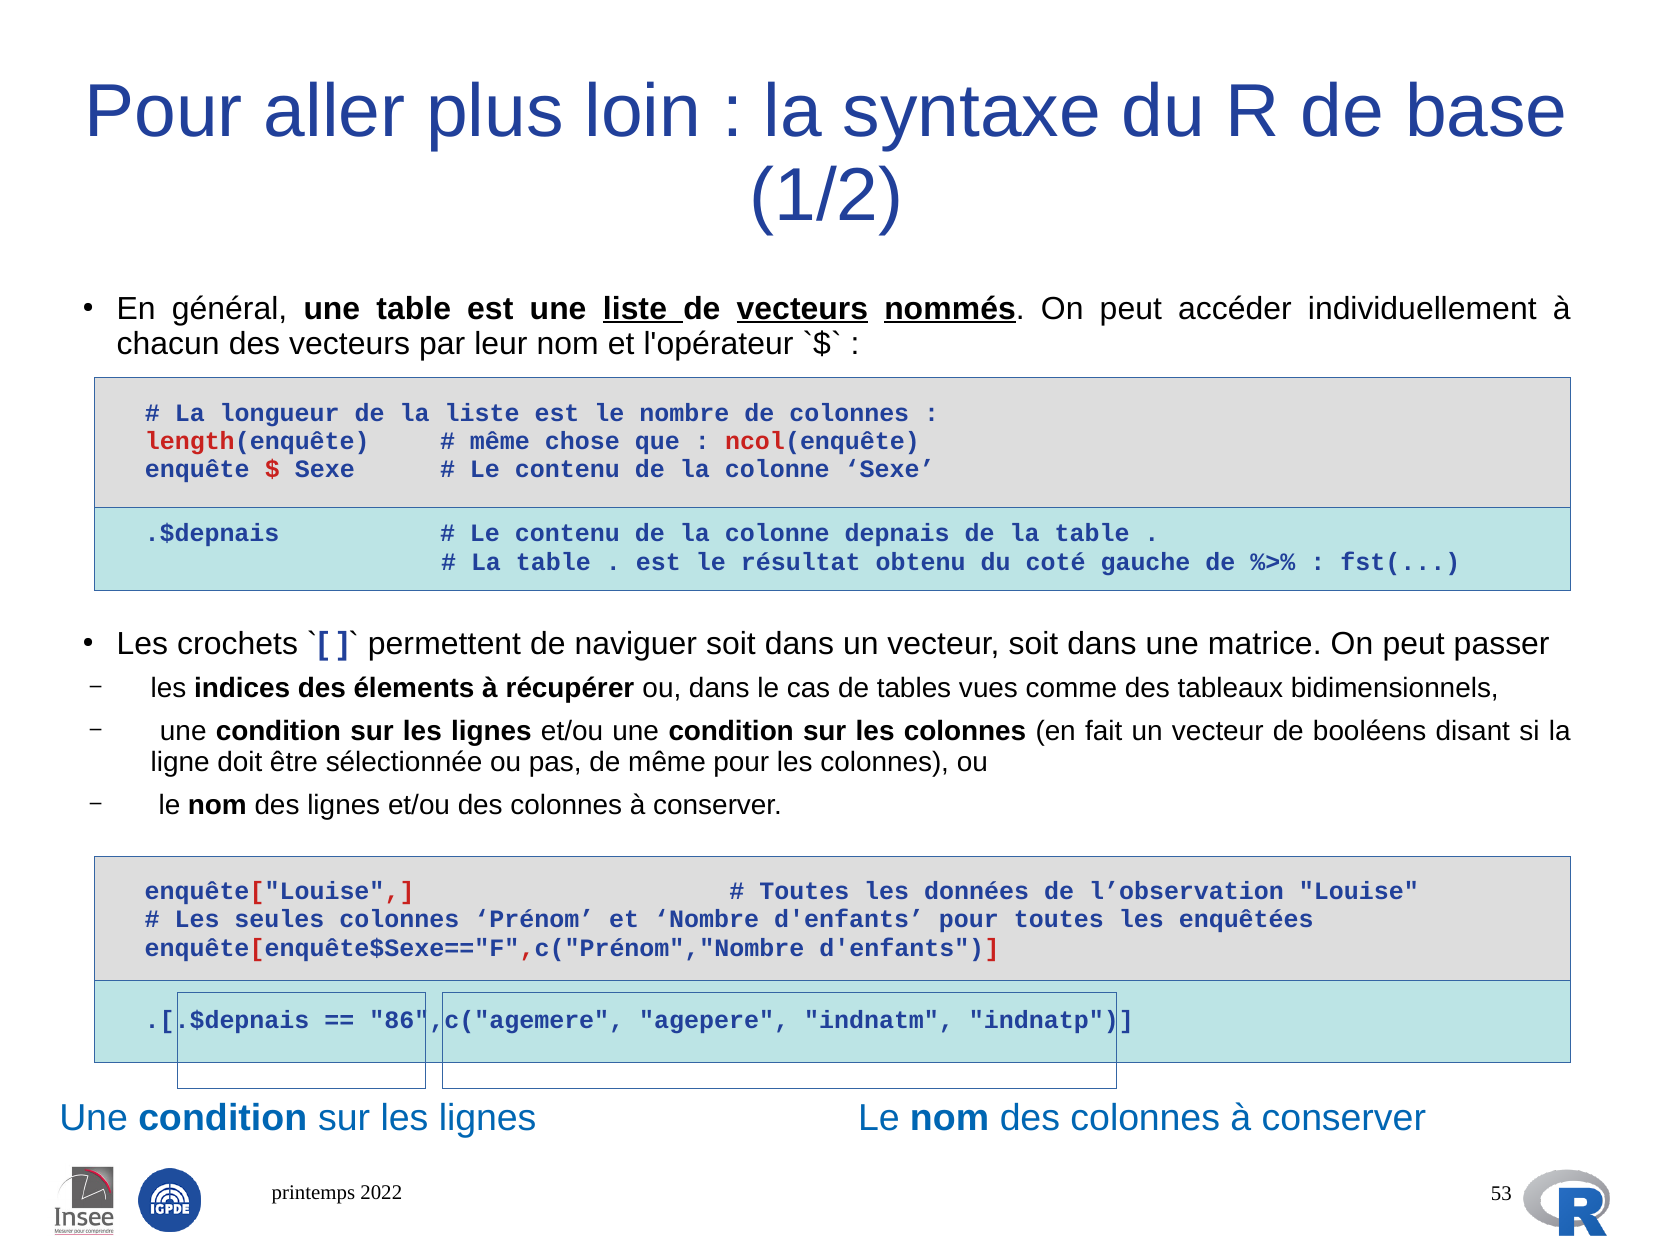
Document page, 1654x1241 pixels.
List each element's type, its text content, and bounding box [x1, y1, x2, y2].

text_box # La longueur de la liste est le nombre de colonnes : length(enquête) # même chose que : ncol(enquête) enquête $ Sexe # Le contenu de la colonne ‘Sexe’ [94, 377, 1571, 507]
title Pour aller plus loin : la syntaxe du R de base (1/2) [82, 49, 1571, 257]
text_box Le nom des colonnes à conserver [843, 1088, 1442, 1146]
text_box Une condition sur les lignes [44, 1088, 552, 1146]
picture [47, 1163, 120, 1236]
picture [1523, 1169, 1610, 1236]
text_box .[.$depnais == "86",c("agemere", "agepere", "indnatm", "indnatp")] [94, 980, 1571, 1063]
list En général, une table est une liste de vecteurs nommés. On peut accéder individuellement à chacun des vecteurs par leur nom et l'opérateur `$` : Les crochets `[ ]` permettent de naviguer soit dans un vecteur, soit dans une matrice. On peut passer les indices des élements à récupérer ou, dans le cas de tables vues comme des tableaux bidimensionnels, une condition sur les lignes et/ou une condition sur les colonnes (en fait un vecteur de booléens disant si la ligne doit être sélectionnée ou pas, de même pour les colonnes), ou le nom des lignes et/ou des colonnes à conserver. [82, 290, 1571, 851]
text_box .[.$depnais == "86",c("agemere", "agepere", "indnatm", "indnatp")] [443, 993, 1116, 1063]
text_box .[.$depnais == "86",c("agemere", "agepere", "indnatm", "indnatp")] [178, 993, 425, 1063]
text_box enquête["Louise",] # Toutes les données de l’observation "Louise" # Les seules colonnes ‘Prénom’ et ‘Nombre d'enfants’ pour toutes les enquêtées enquête[enquête$Sexe=="F",c("Prénom","Nombre d'enfants")] [94, 856, 1571, 980]
picture [138, 1168, 201, 1232]
text_box .$depnais # Le contenu de la colonne depnais de la table . # La table . est le résultat obtenu du coté gauche de %>% : fst(...) [94, 507, 1571, 591]
